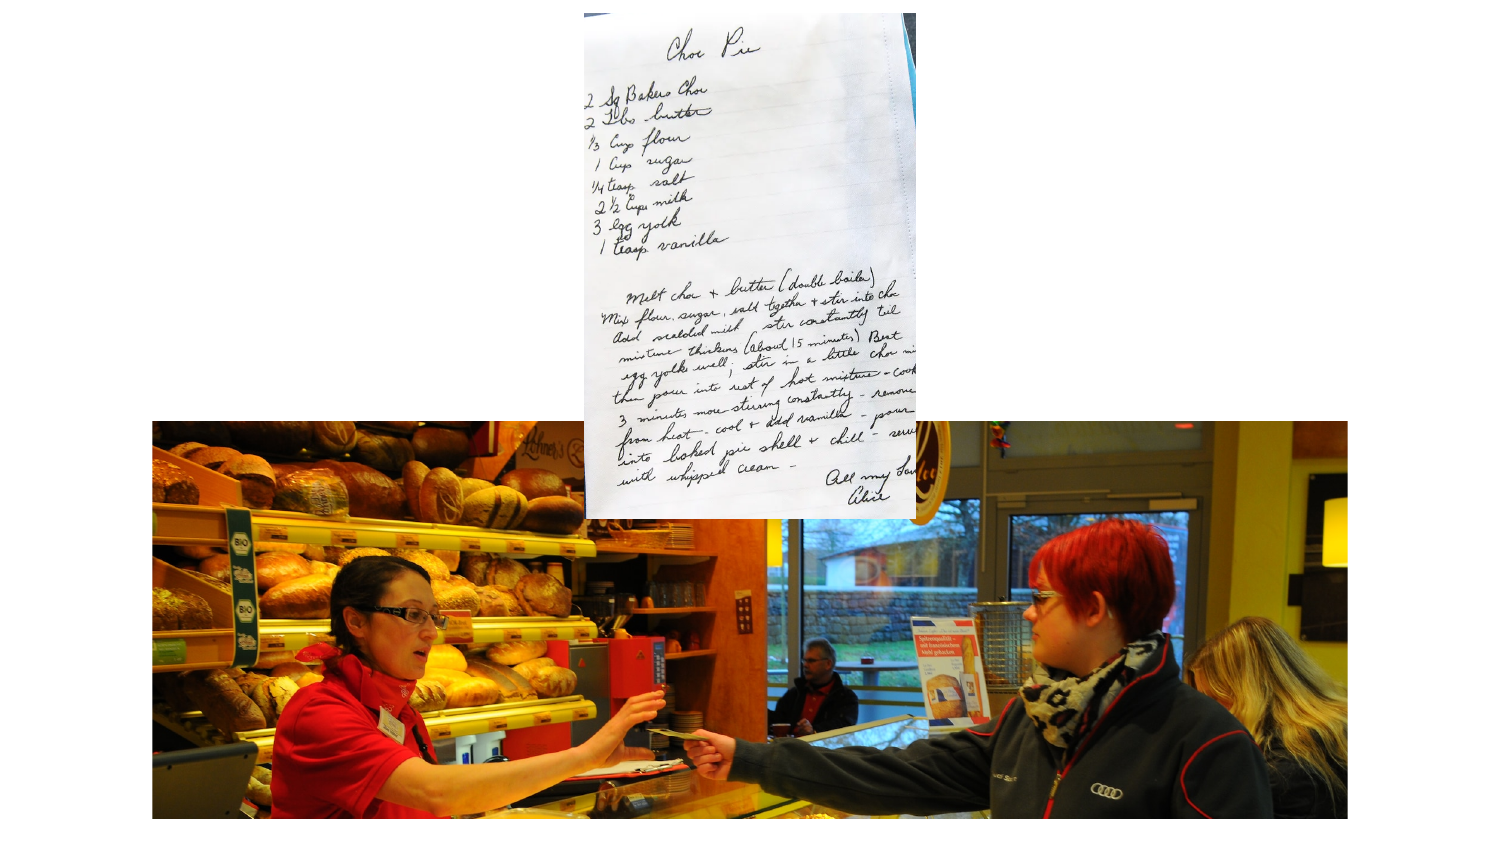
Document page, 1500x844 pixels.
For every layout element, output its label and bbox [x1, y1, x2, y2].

picture [152, 13, 1348, 819]
